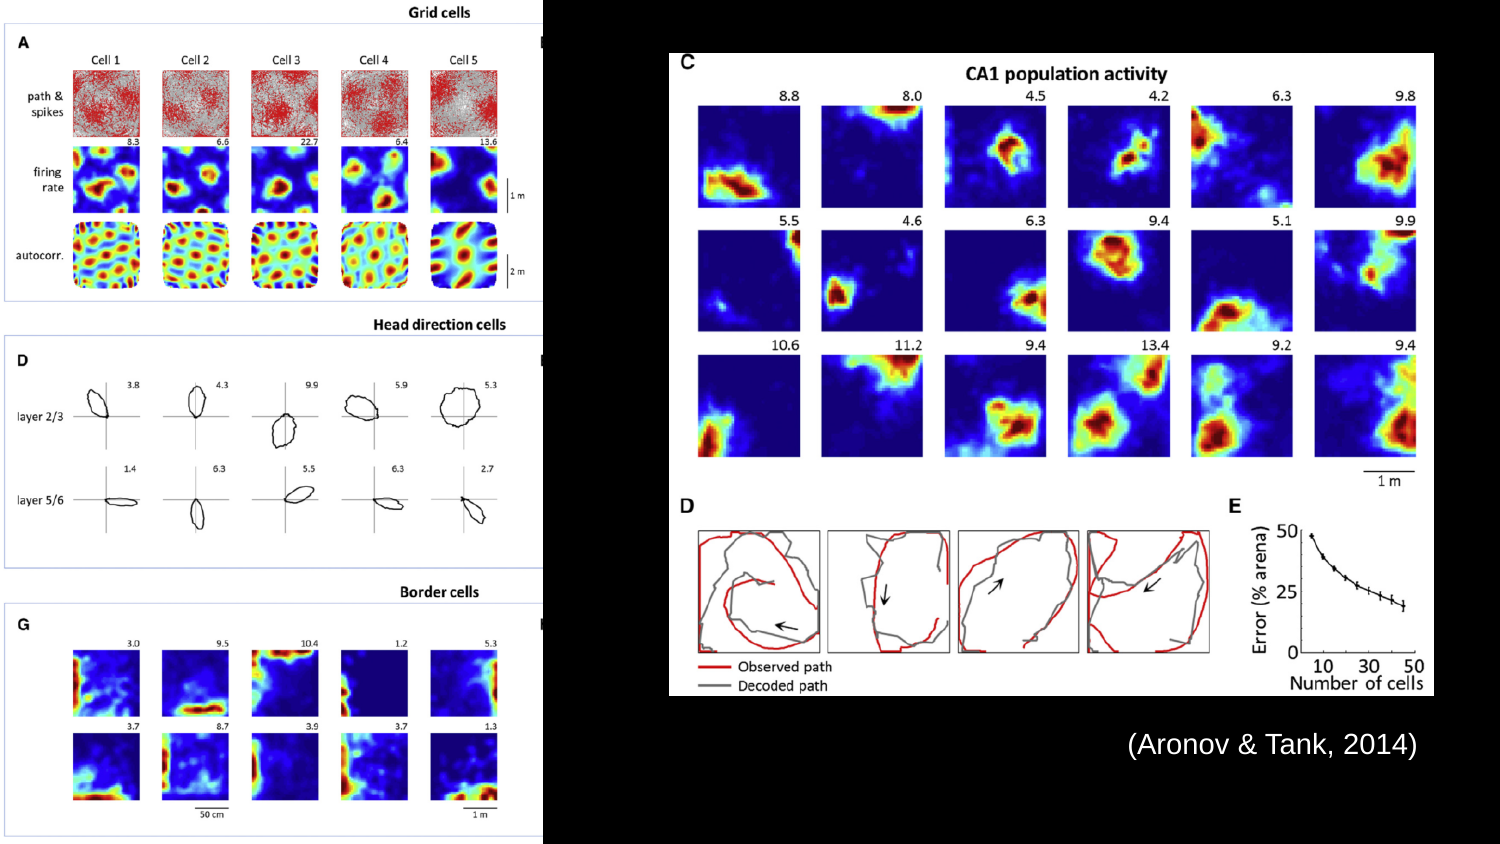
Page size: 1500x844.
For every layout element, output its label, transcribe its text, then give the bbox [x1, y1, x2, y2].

picture [0, 0, 543, 844]
picture [669, 53, 1434, 696]
text_box (Aronov & Tank, 2014) [906, 710, 1434, 796]
